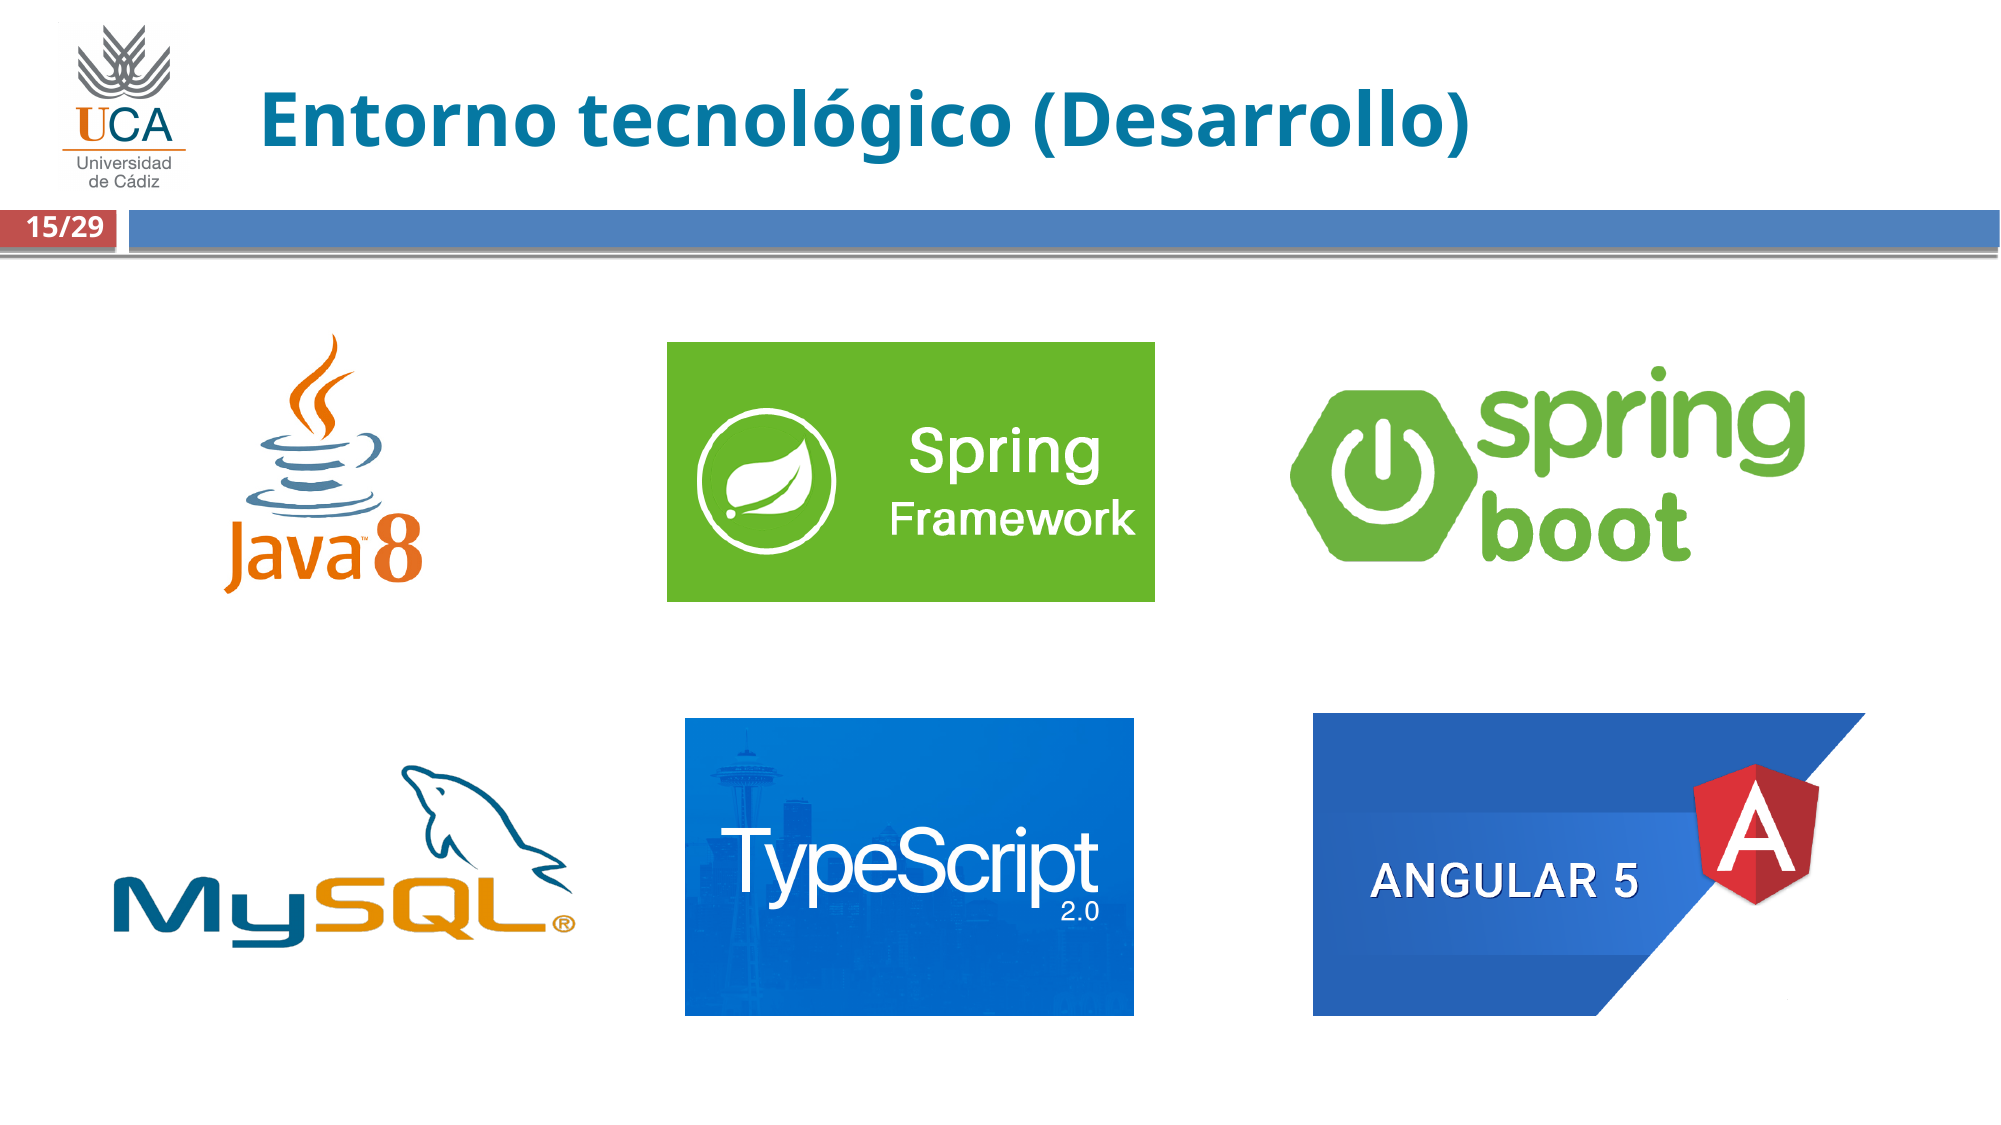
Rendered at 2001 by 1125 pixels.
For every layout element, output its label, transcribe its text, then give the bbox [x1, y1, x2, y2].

picture [685, 718, 1134, 1017]
picture [1284, 336, 1813, 614]
text_box Entorno tecnológico (Desarrollo) [243, 44, 1925, 188]
picture [667, 342, 1155, 602]
picture [1313, 713, 1866, 1016]
picture [106, 744, 579, 980]
picture [58, 22, 190, 191]
text_box <número>/29 [0, 196, 130, 260]
picture [53, 307, 585, 643]
